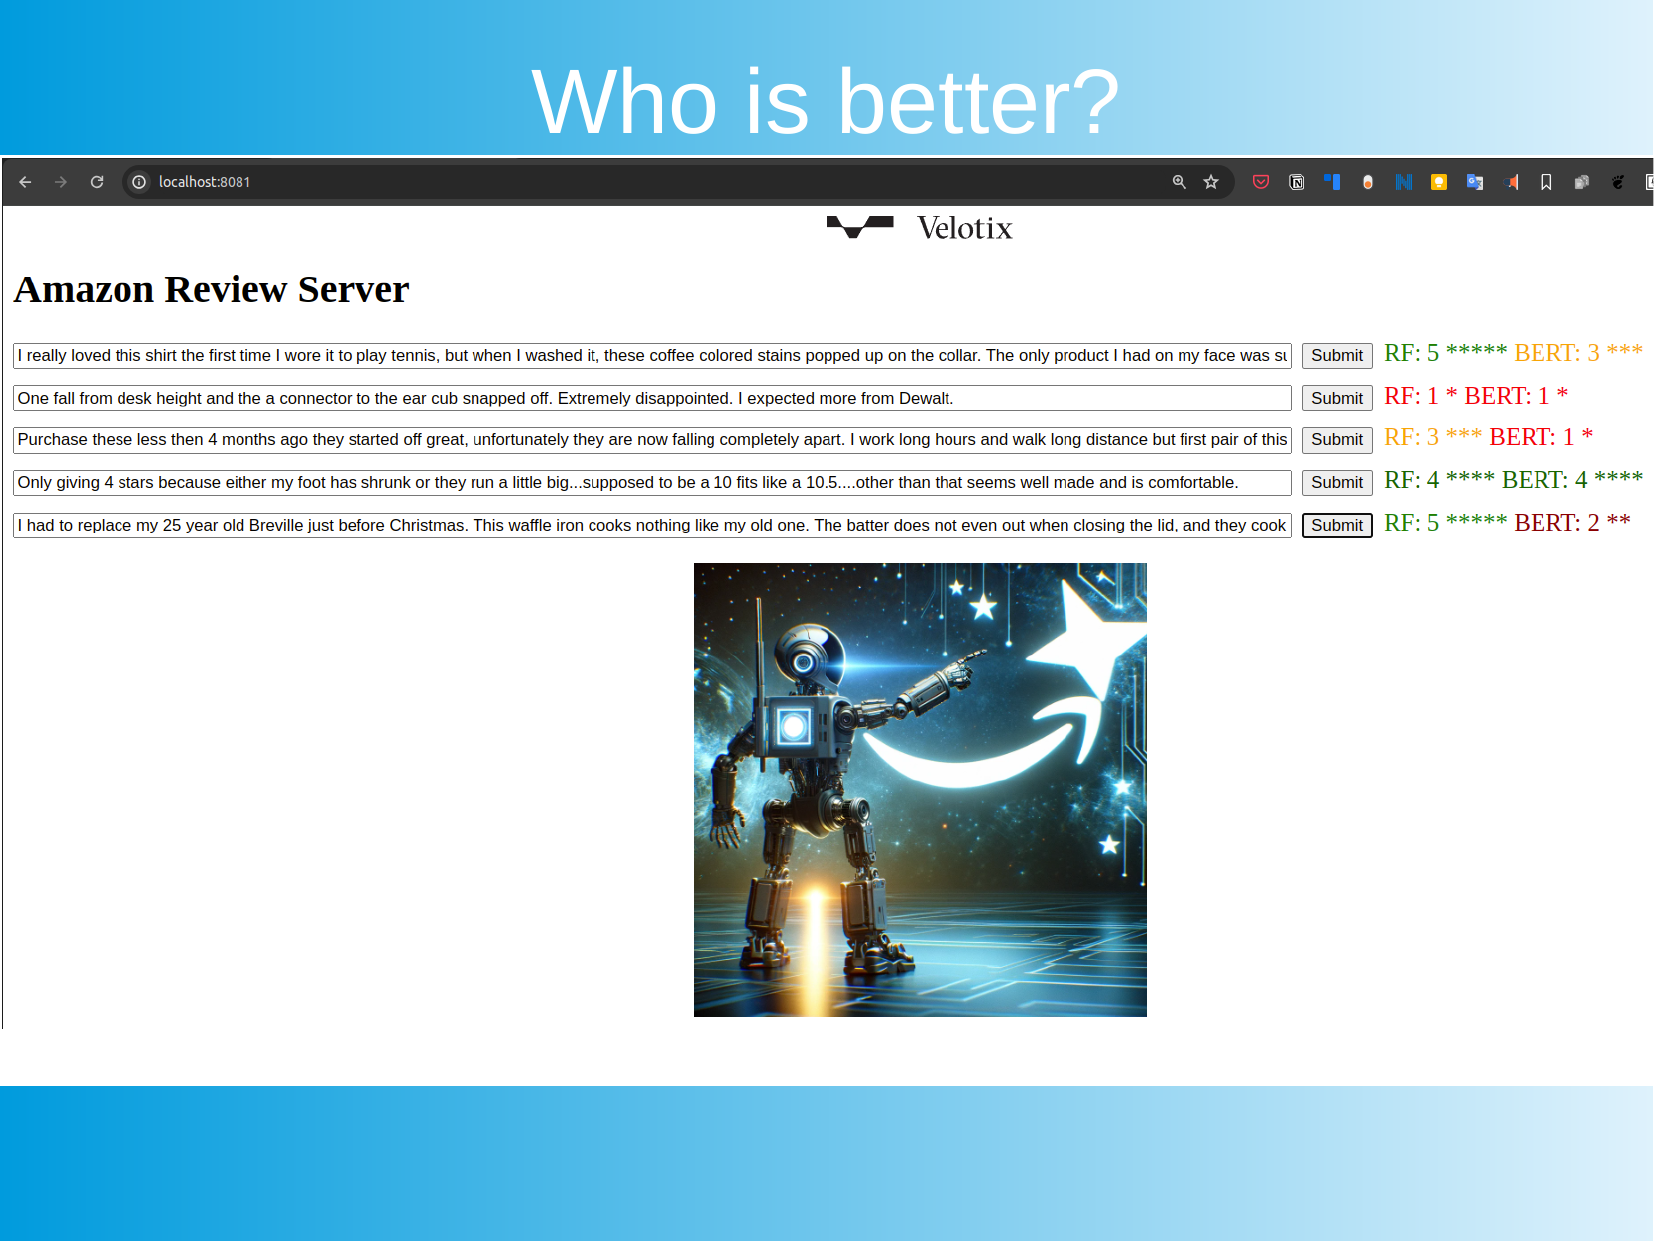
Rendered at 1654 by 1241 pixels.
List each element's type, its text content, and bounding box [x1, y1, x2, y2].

picture [2, 158, 1654, 1030]
title Who is better? [82, 49, 1571, 155]
